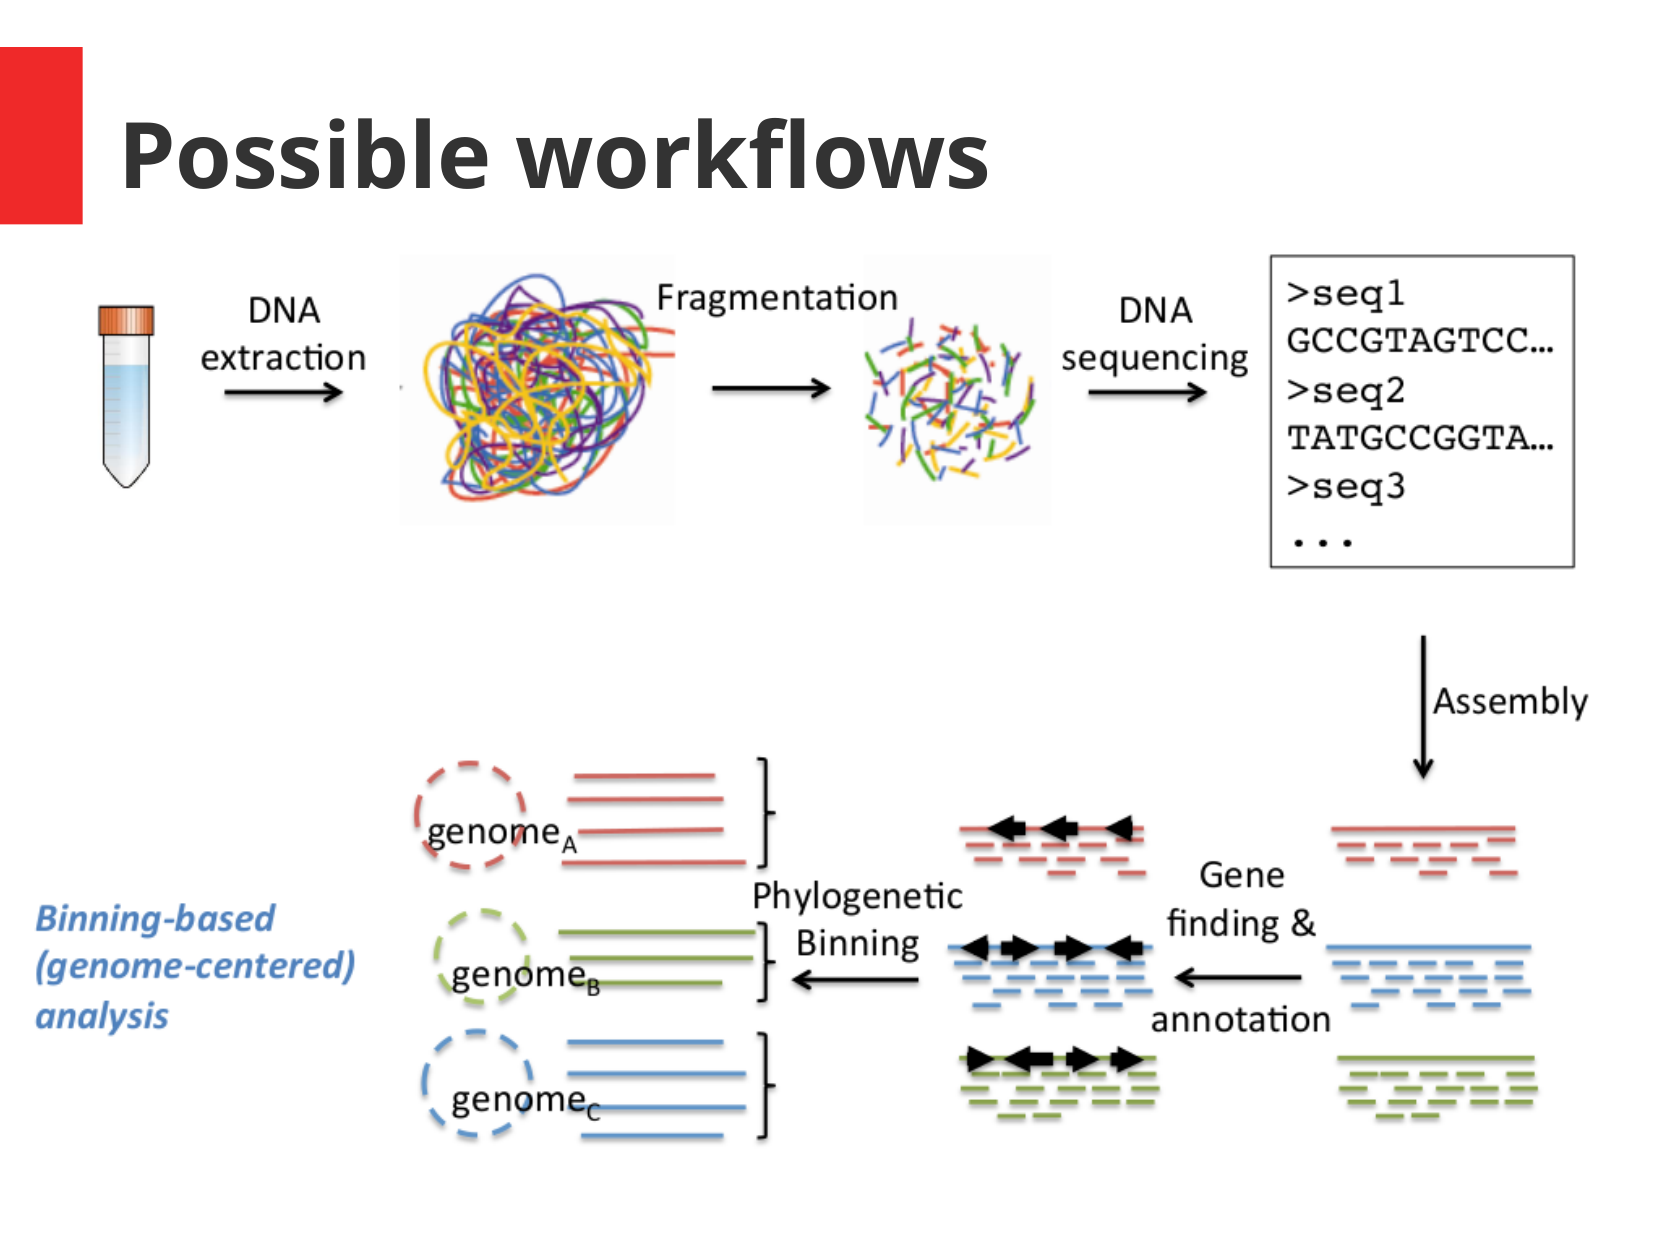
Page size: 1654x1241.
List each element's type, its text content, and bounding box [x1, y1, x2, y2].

picture [1, 237, 1654, 1194]
title Possible workflows [118, 49, 1571, 237]
